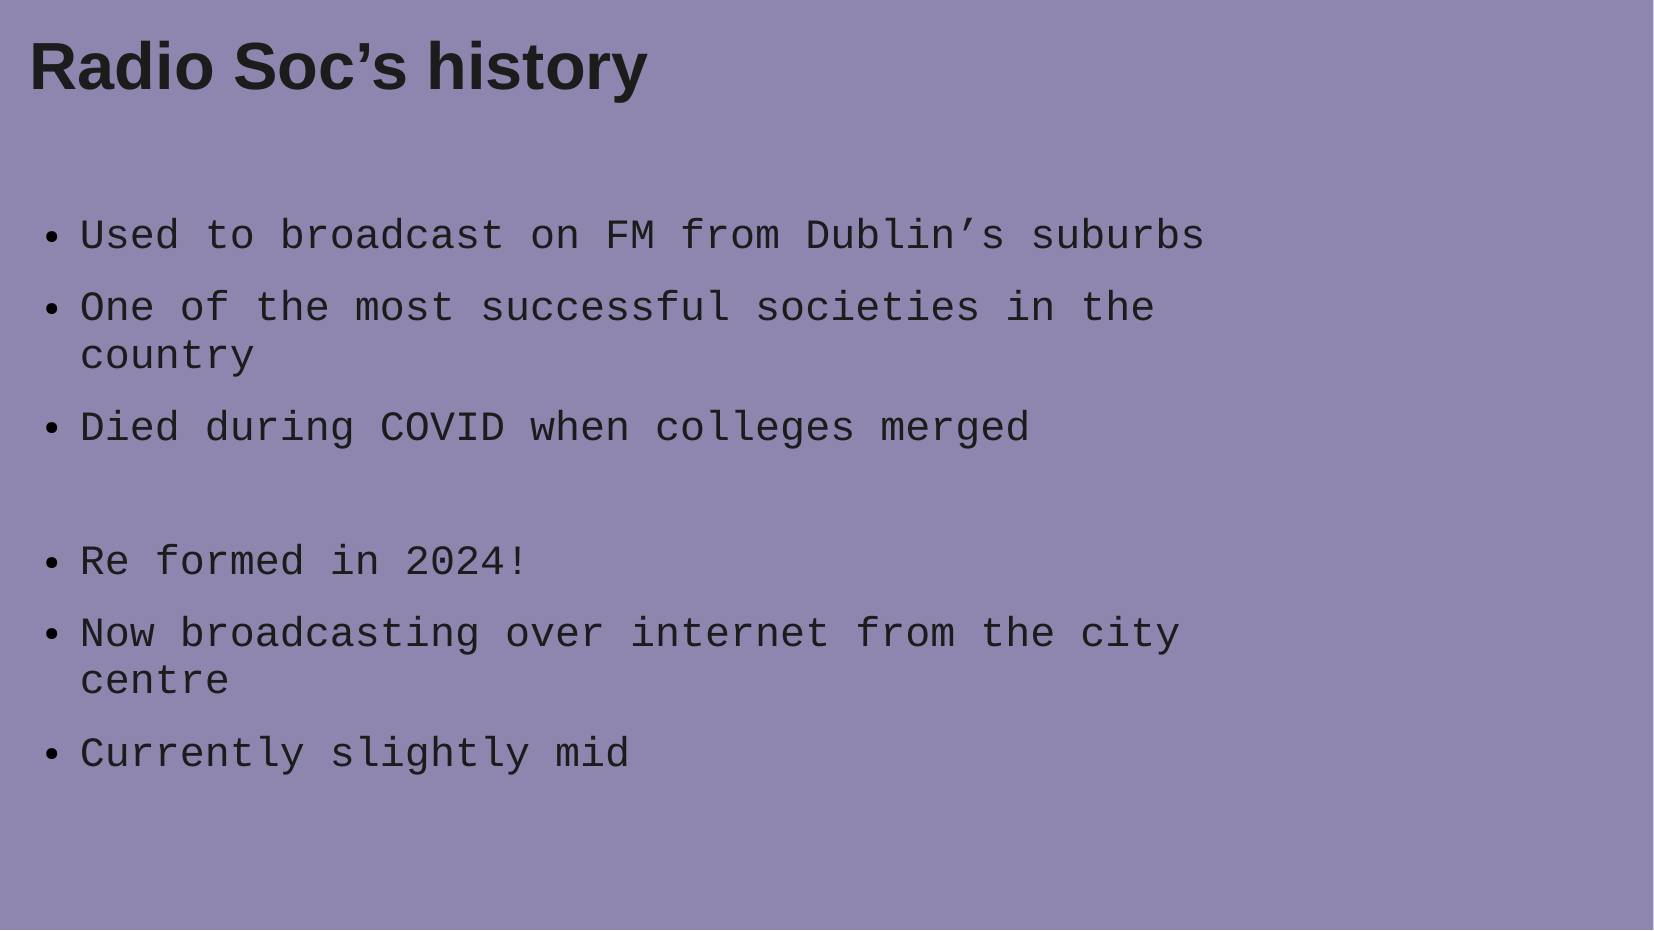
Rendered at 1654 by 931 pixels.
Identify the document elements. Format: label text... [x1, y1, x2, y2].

title Radio Soc’s history [29, 29, 1123, 104]
text_box Used to broadcast on FM from Dublin’s suburbs One of the most successful societies in the country Died during COVID when colleges merged Re formed in 2024! Now broadcasting over internet from the city centre Currently slightly mid [29, 206, 1270, 886]
